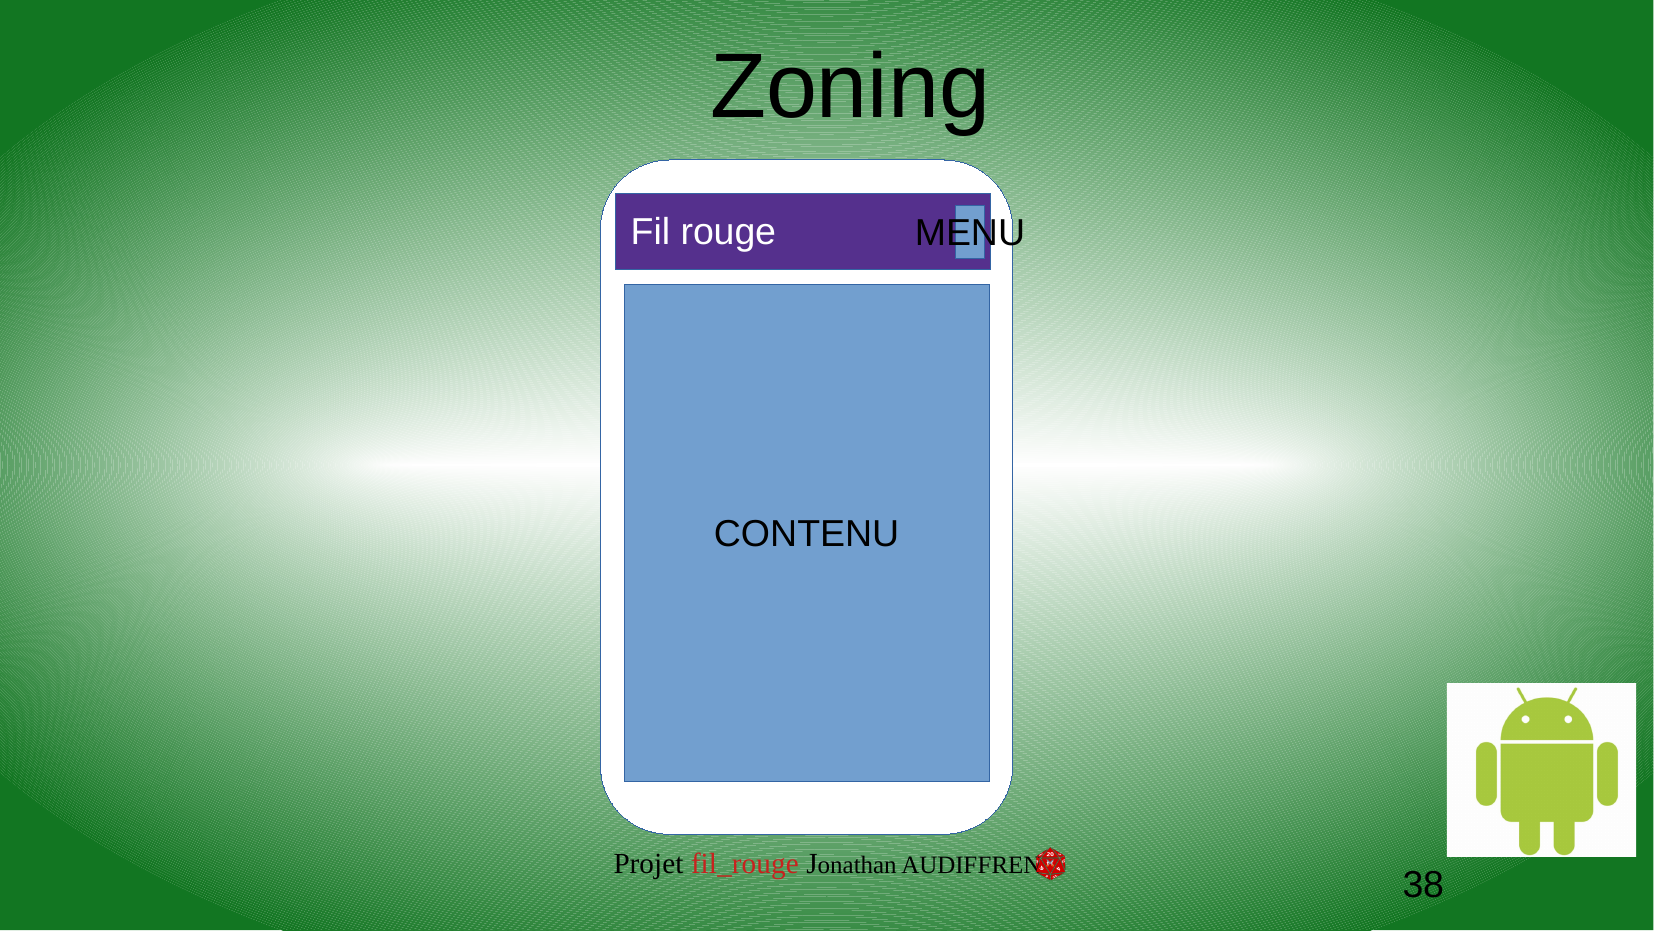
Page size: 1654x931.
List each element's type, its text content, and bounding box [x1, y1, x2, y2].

text_box [600, 163, 1013, 835]
picture [1033, 847, 1067, 881]
text_box CONTENU [624, 284, 990, 782]
text_box Fil rouge [615, 193, 991, 270]
picture [1446, 683, 1637, 857]
title Zoning [106, 7, 1595, 163]
text_box MENU [955, 205, 985, 259]
